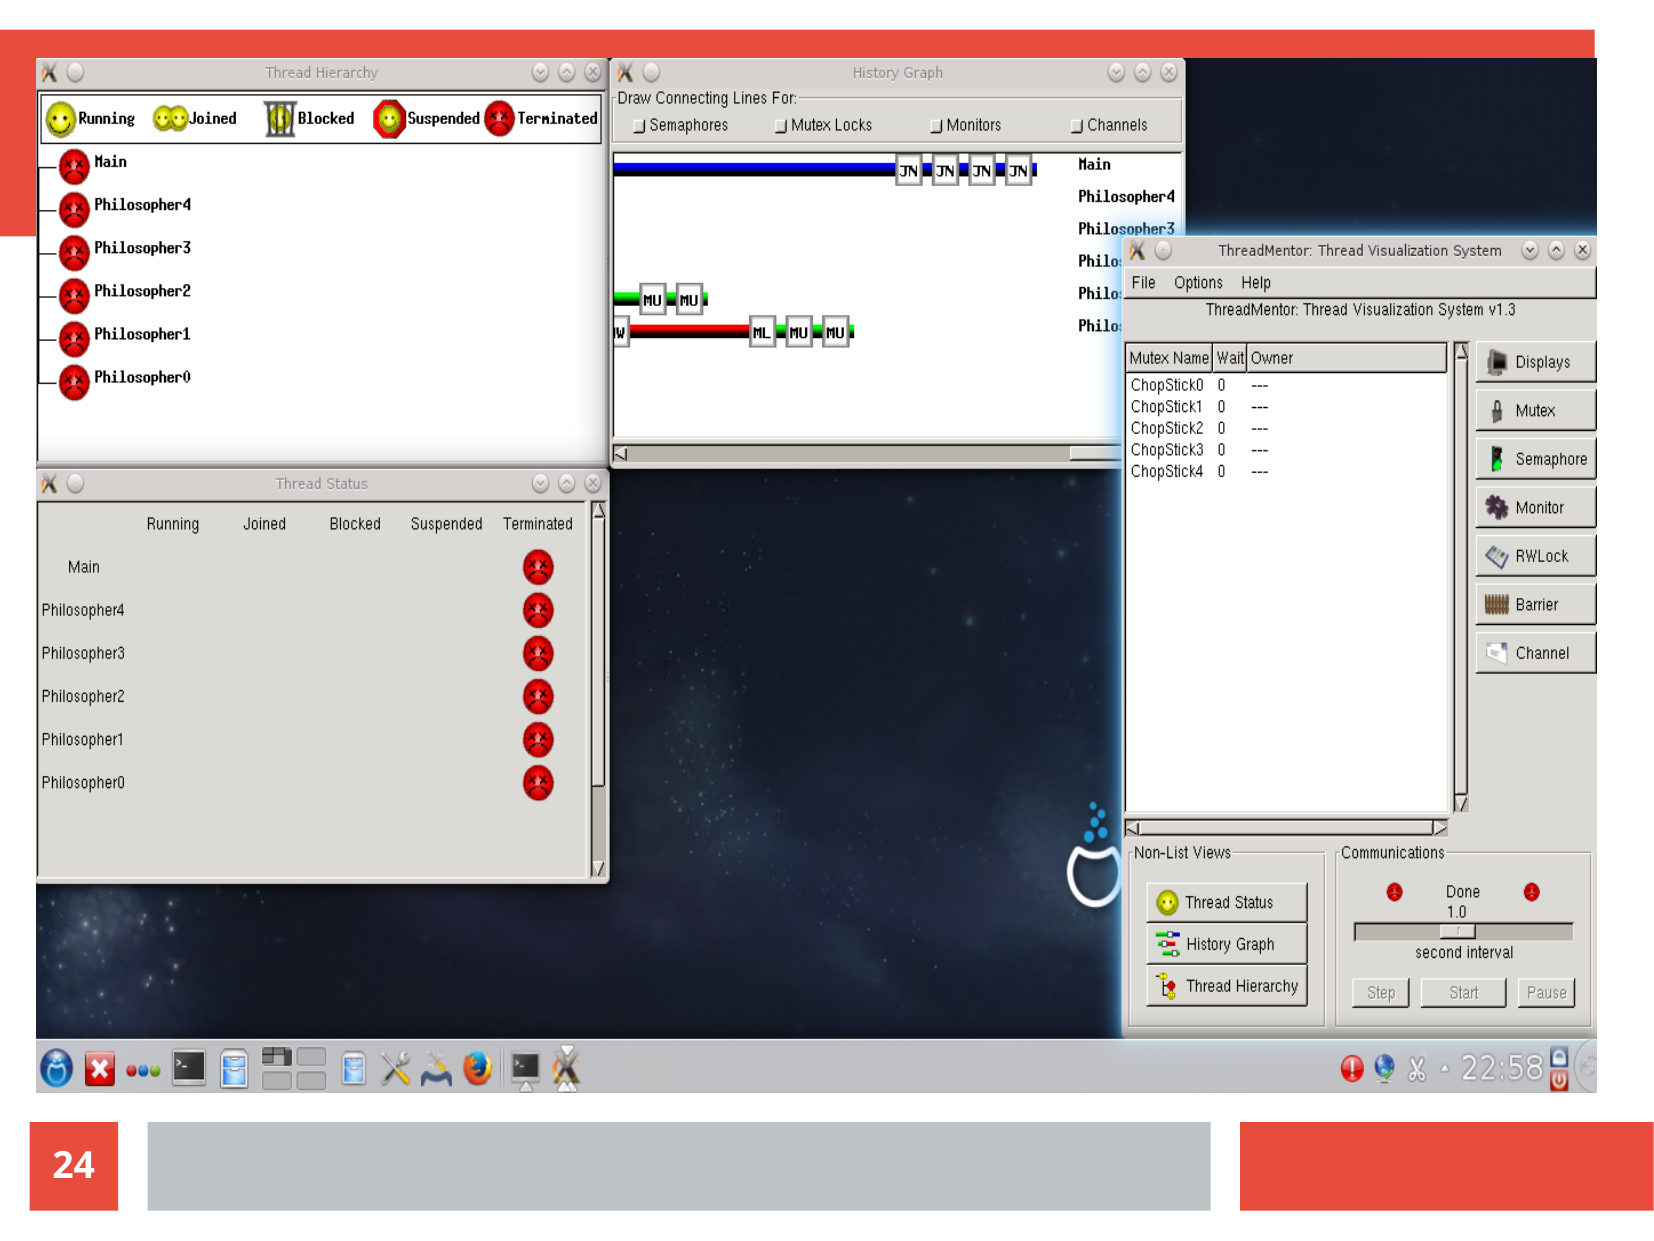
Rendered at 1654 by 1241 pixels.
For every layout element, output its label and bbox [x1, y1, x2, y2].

text_box [29, 1122, 119, 1211]
picture [36, 59, 1597, 1093]
